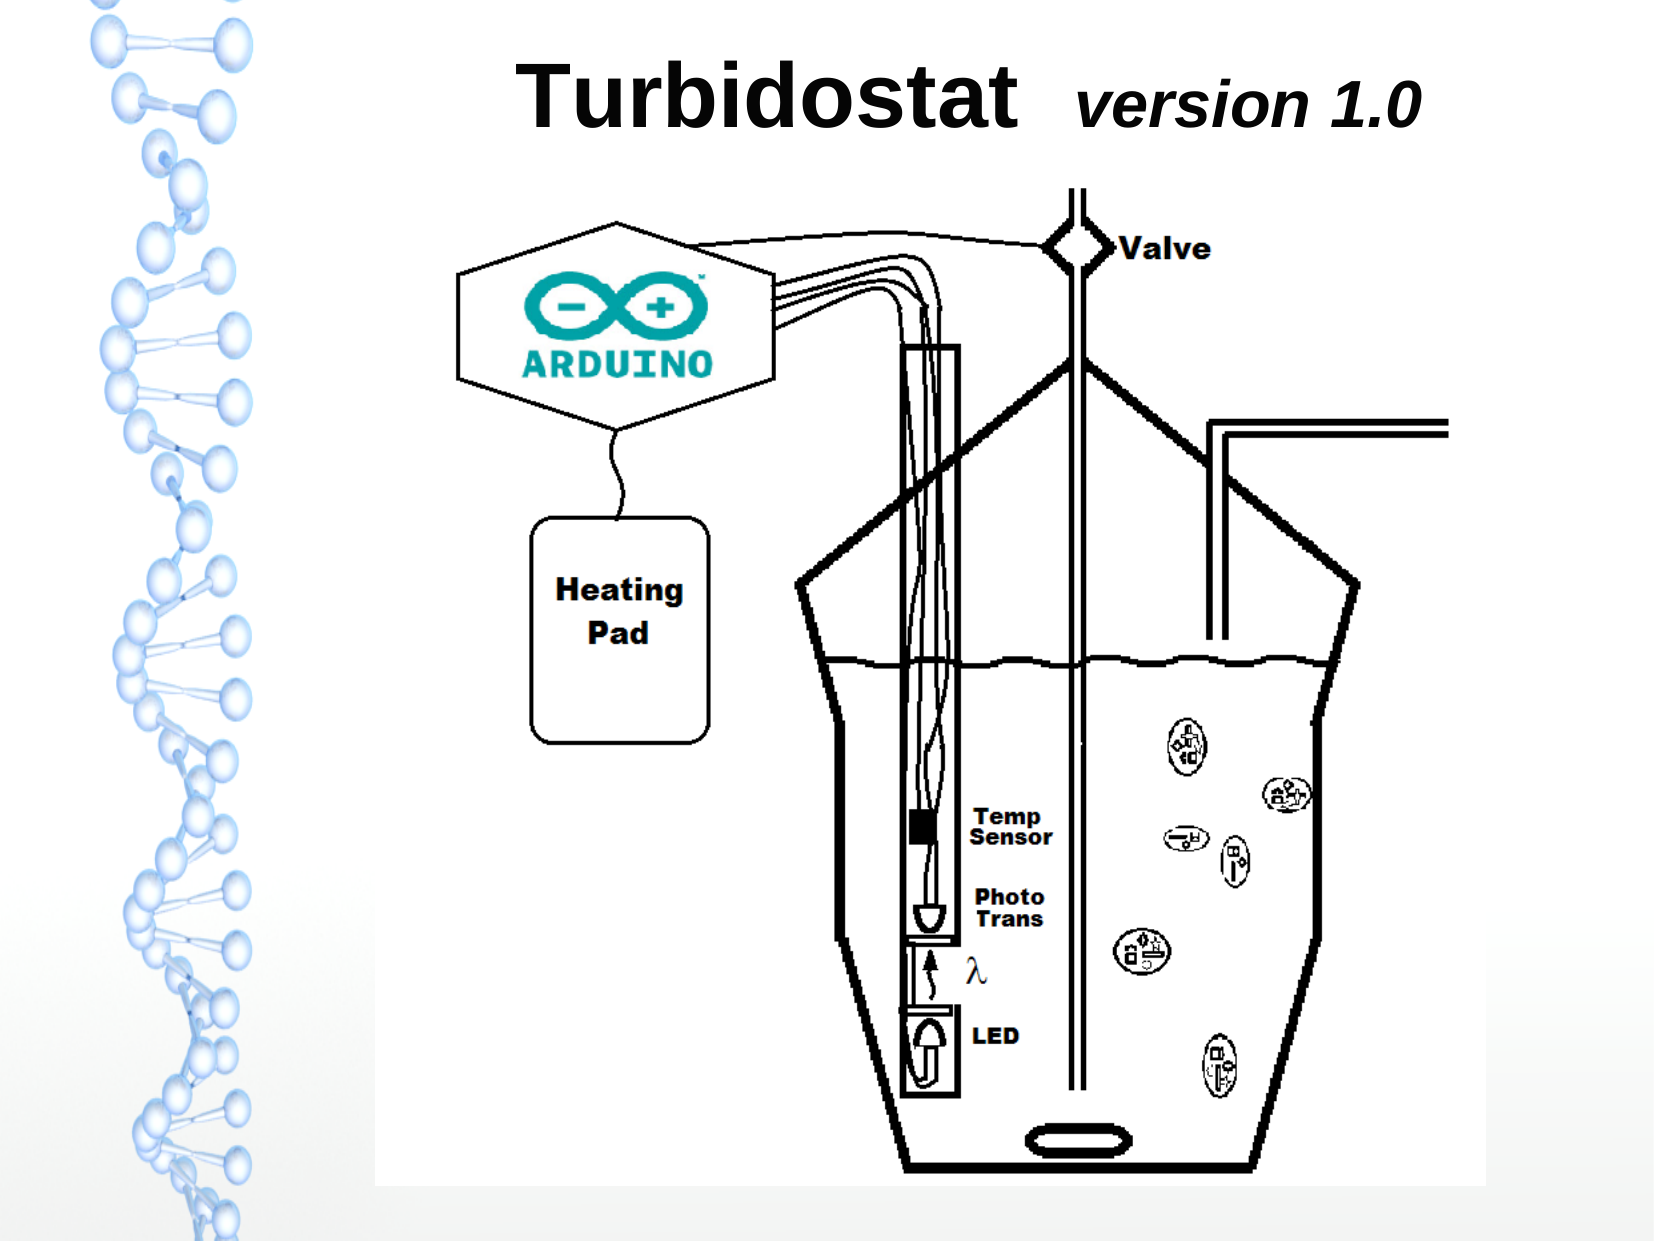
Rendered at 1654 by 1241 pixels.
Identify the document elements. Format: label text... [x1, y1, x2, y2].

picture [0, 0, 1654, 1241]
text_box Turbidostat version 1.0 [375, 42, 1564, 145]
